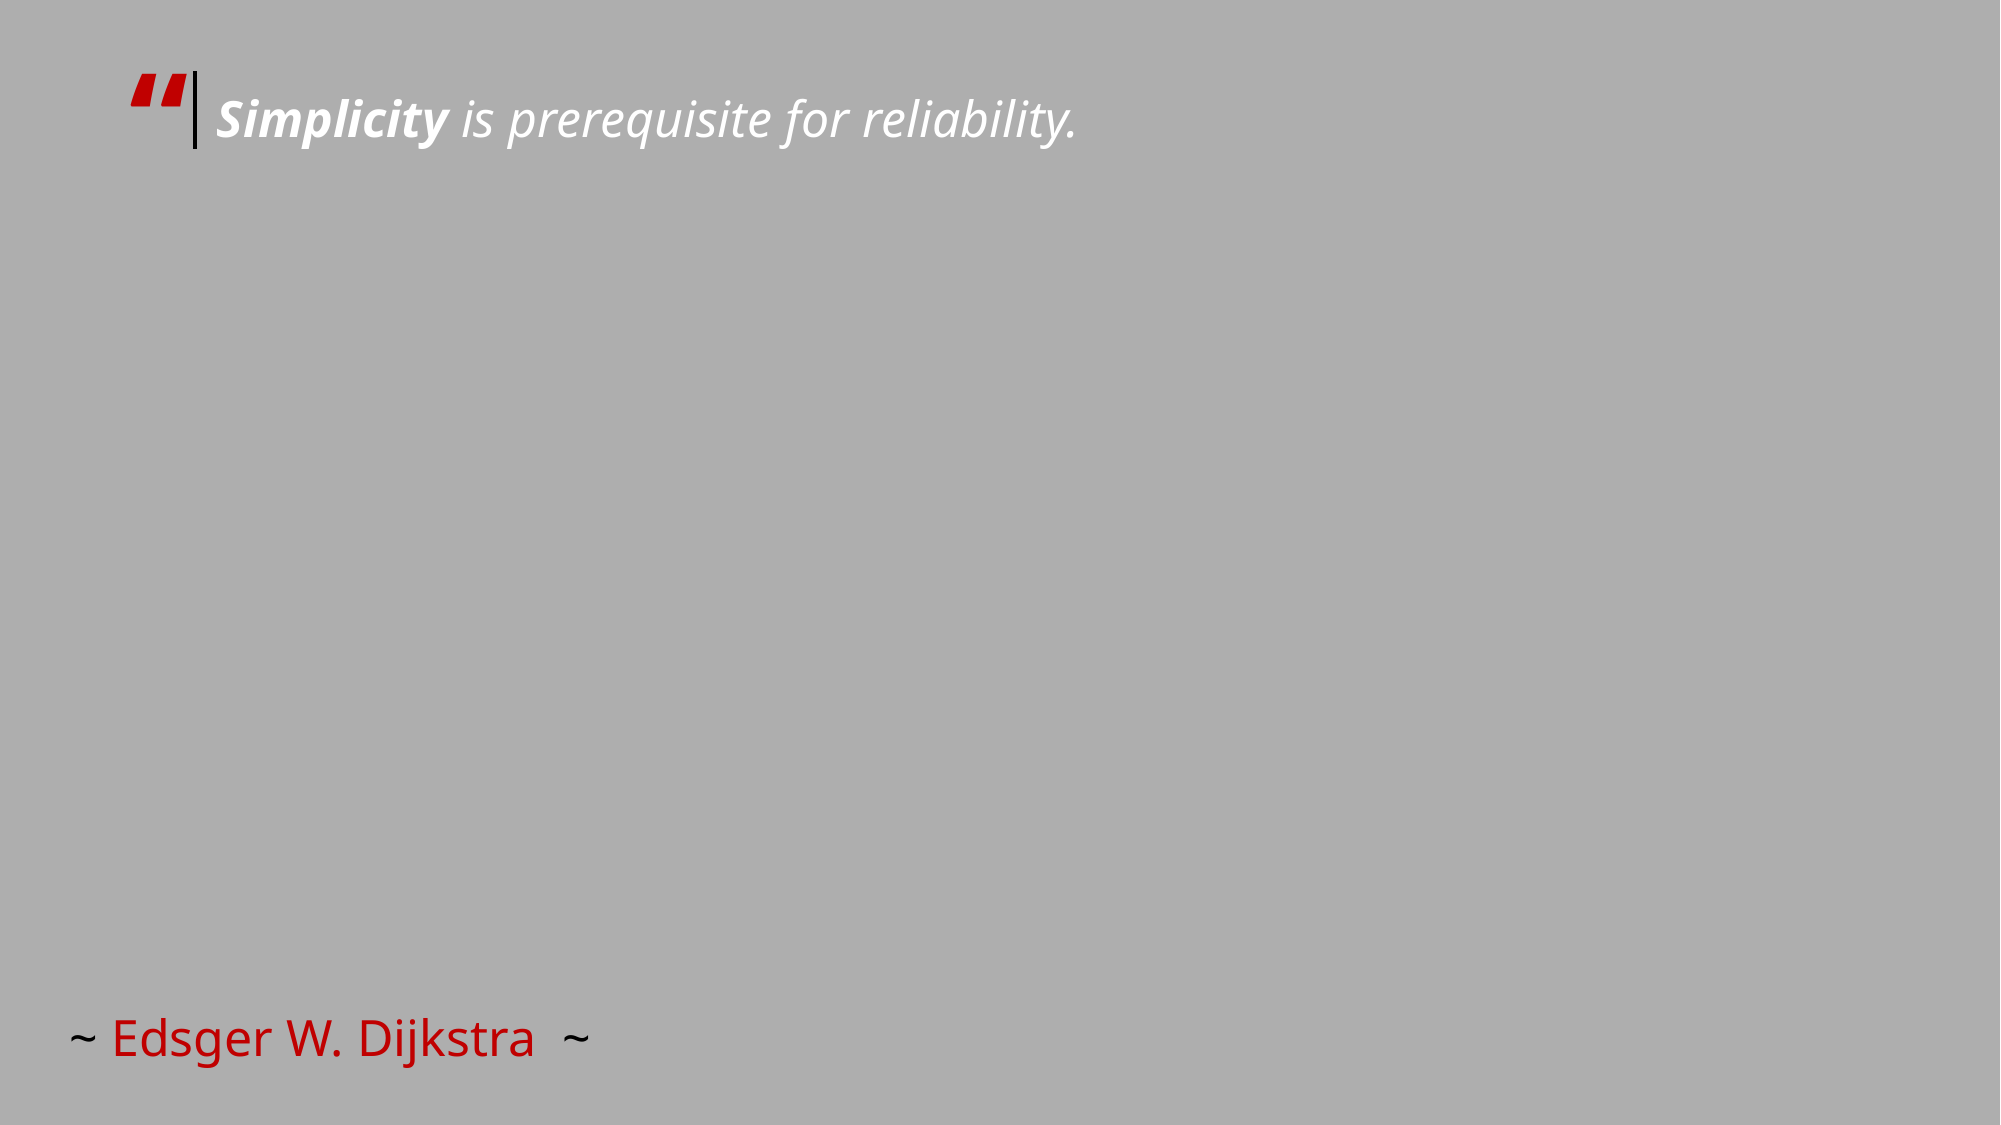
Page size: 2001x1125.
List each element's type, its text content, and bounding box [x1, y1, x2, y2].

text_box Simplicity is prerequisite for reliability. [201, 50, 1255, 236]
text_box ~ Edsger W. Dijkstra ~ [0, 999, 661, 1075]
text_box [0, 0, 2000, 1125]
text_box “ [114, 28, 195, 206]
